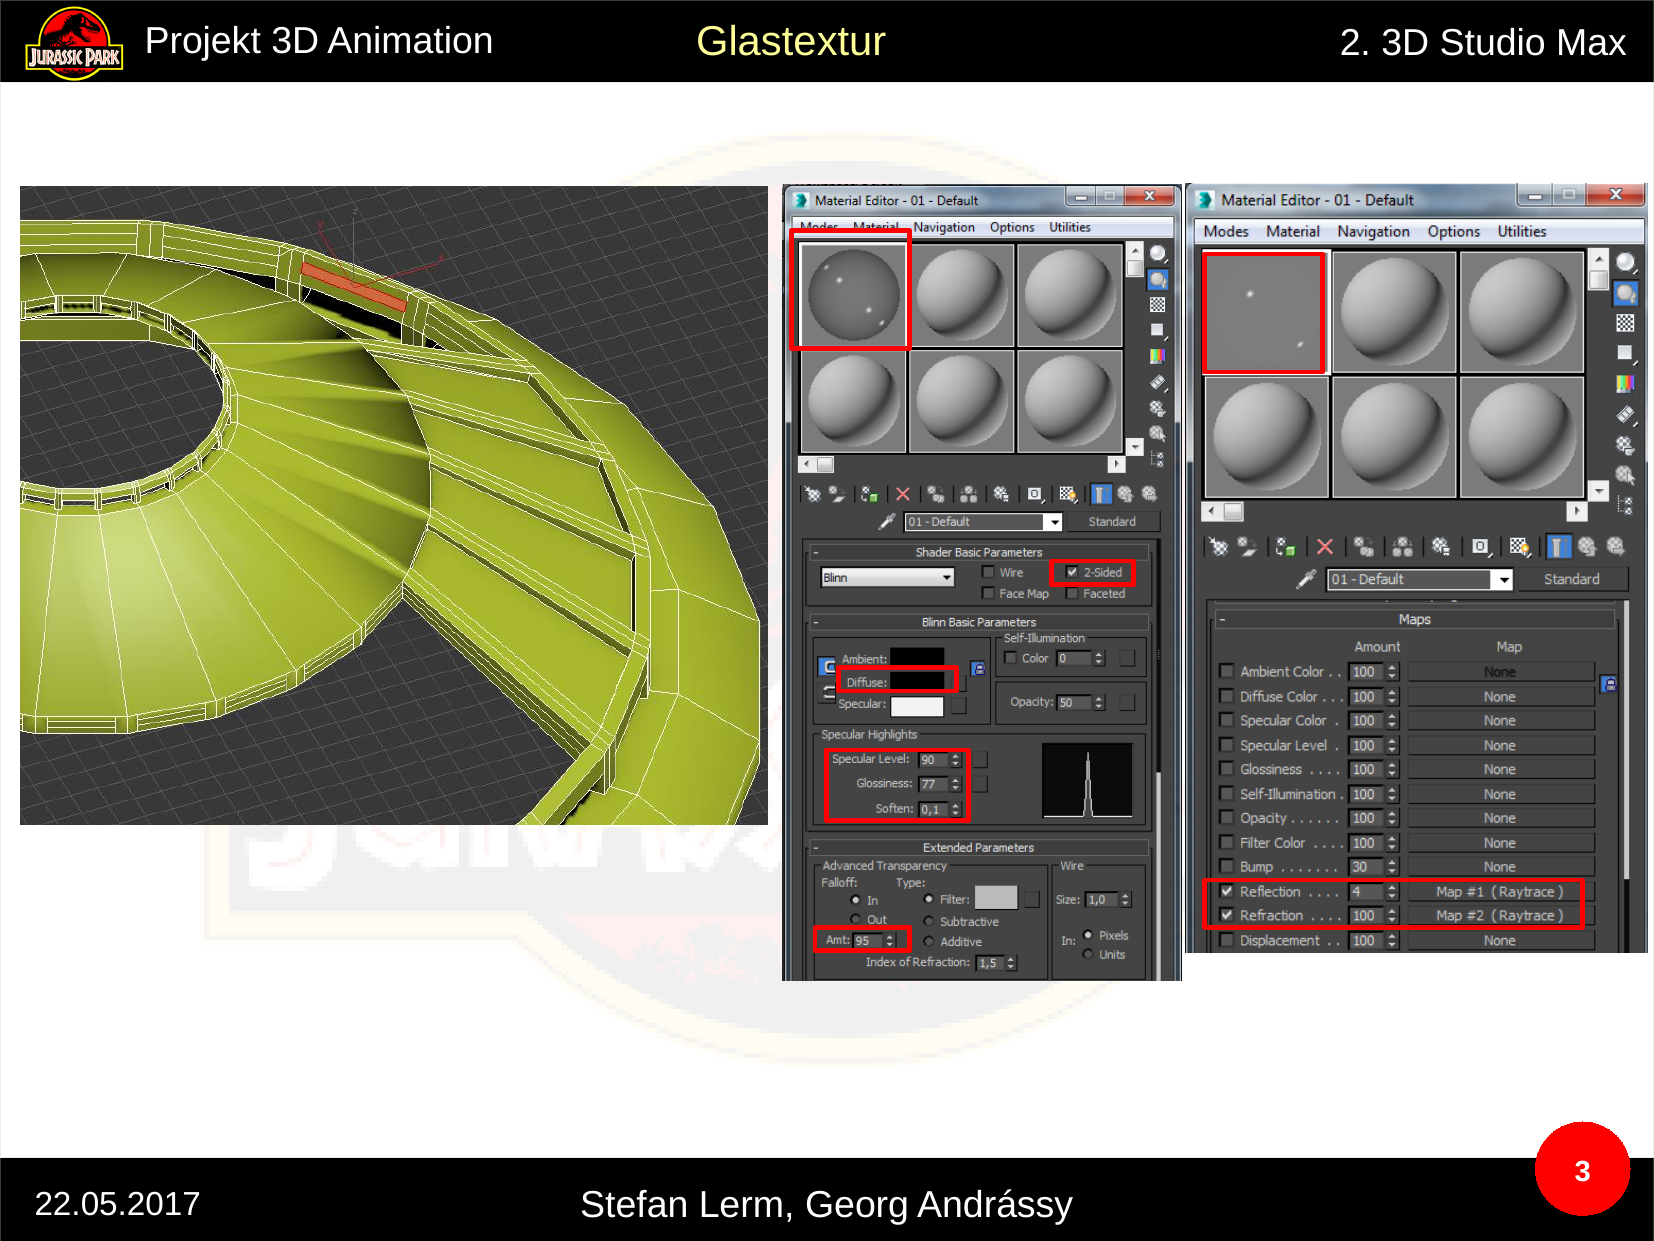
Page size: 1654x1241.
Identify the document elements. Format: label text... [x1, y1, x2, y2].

text_box Glastextur [555, 10, 1028, 119]
picture [23, 5, 125, 82]
picture [782, 184, 1182, 981]
picture [1185, 183, 1648, 953]
text_box 2. 3D Studio Max [1240, 14, 1642, 113]
picture [20, 186, 768, 825]
